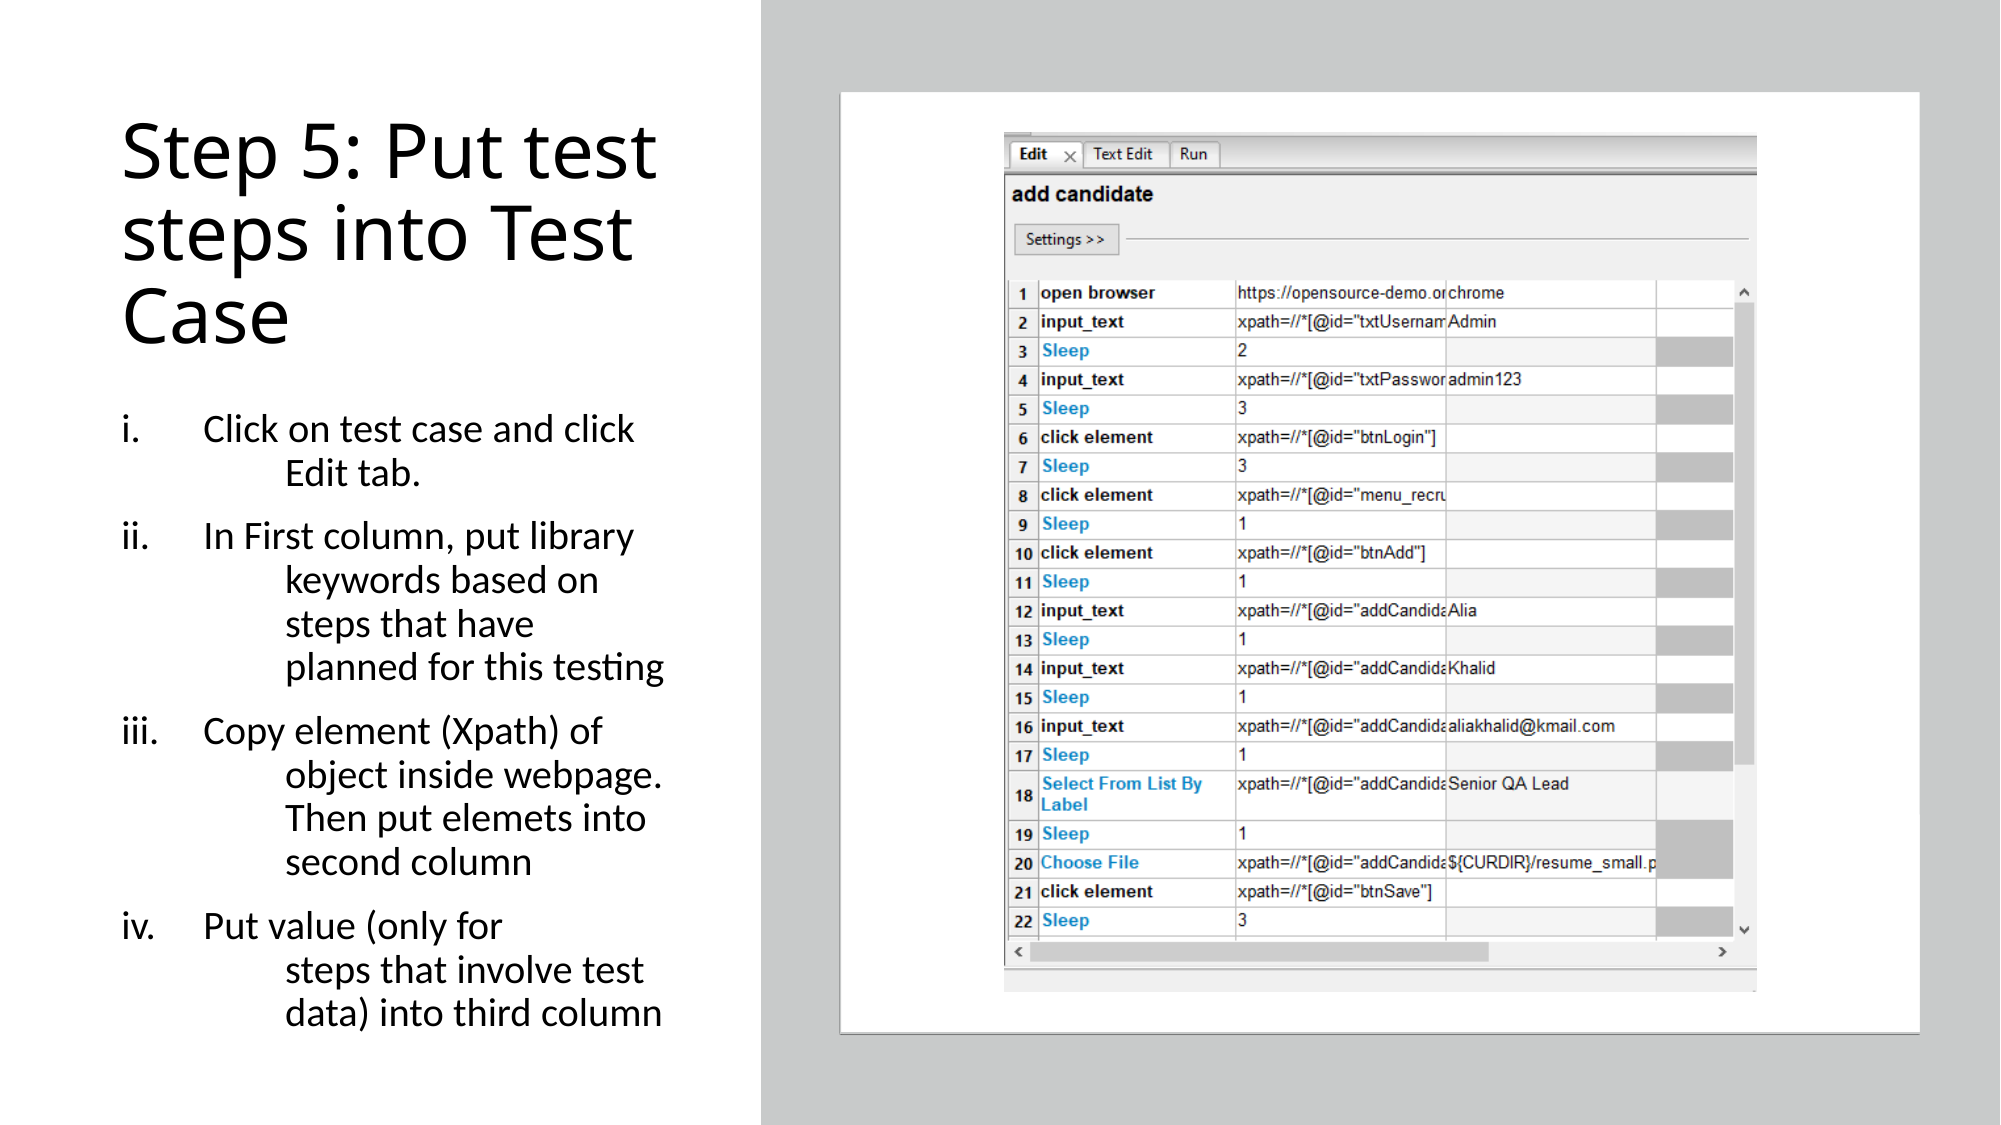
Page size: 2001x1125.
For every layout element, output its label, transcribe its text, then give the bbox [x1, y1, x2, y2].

title Step 5: Put test steps into Test Case [106, 103, 682, 370]
list Click on test case and click Edit tab. In First column, put library keywords based on steps that have planned for this testing Copy element (Xpath) of object inside webpage. Then put elemets into second column Put value (only for steps that involve test data) into third column [106, 399, 682, 1090]
picture [1004, 132, 1757, 992]
text_box [761, 0, 2000, 1125]
